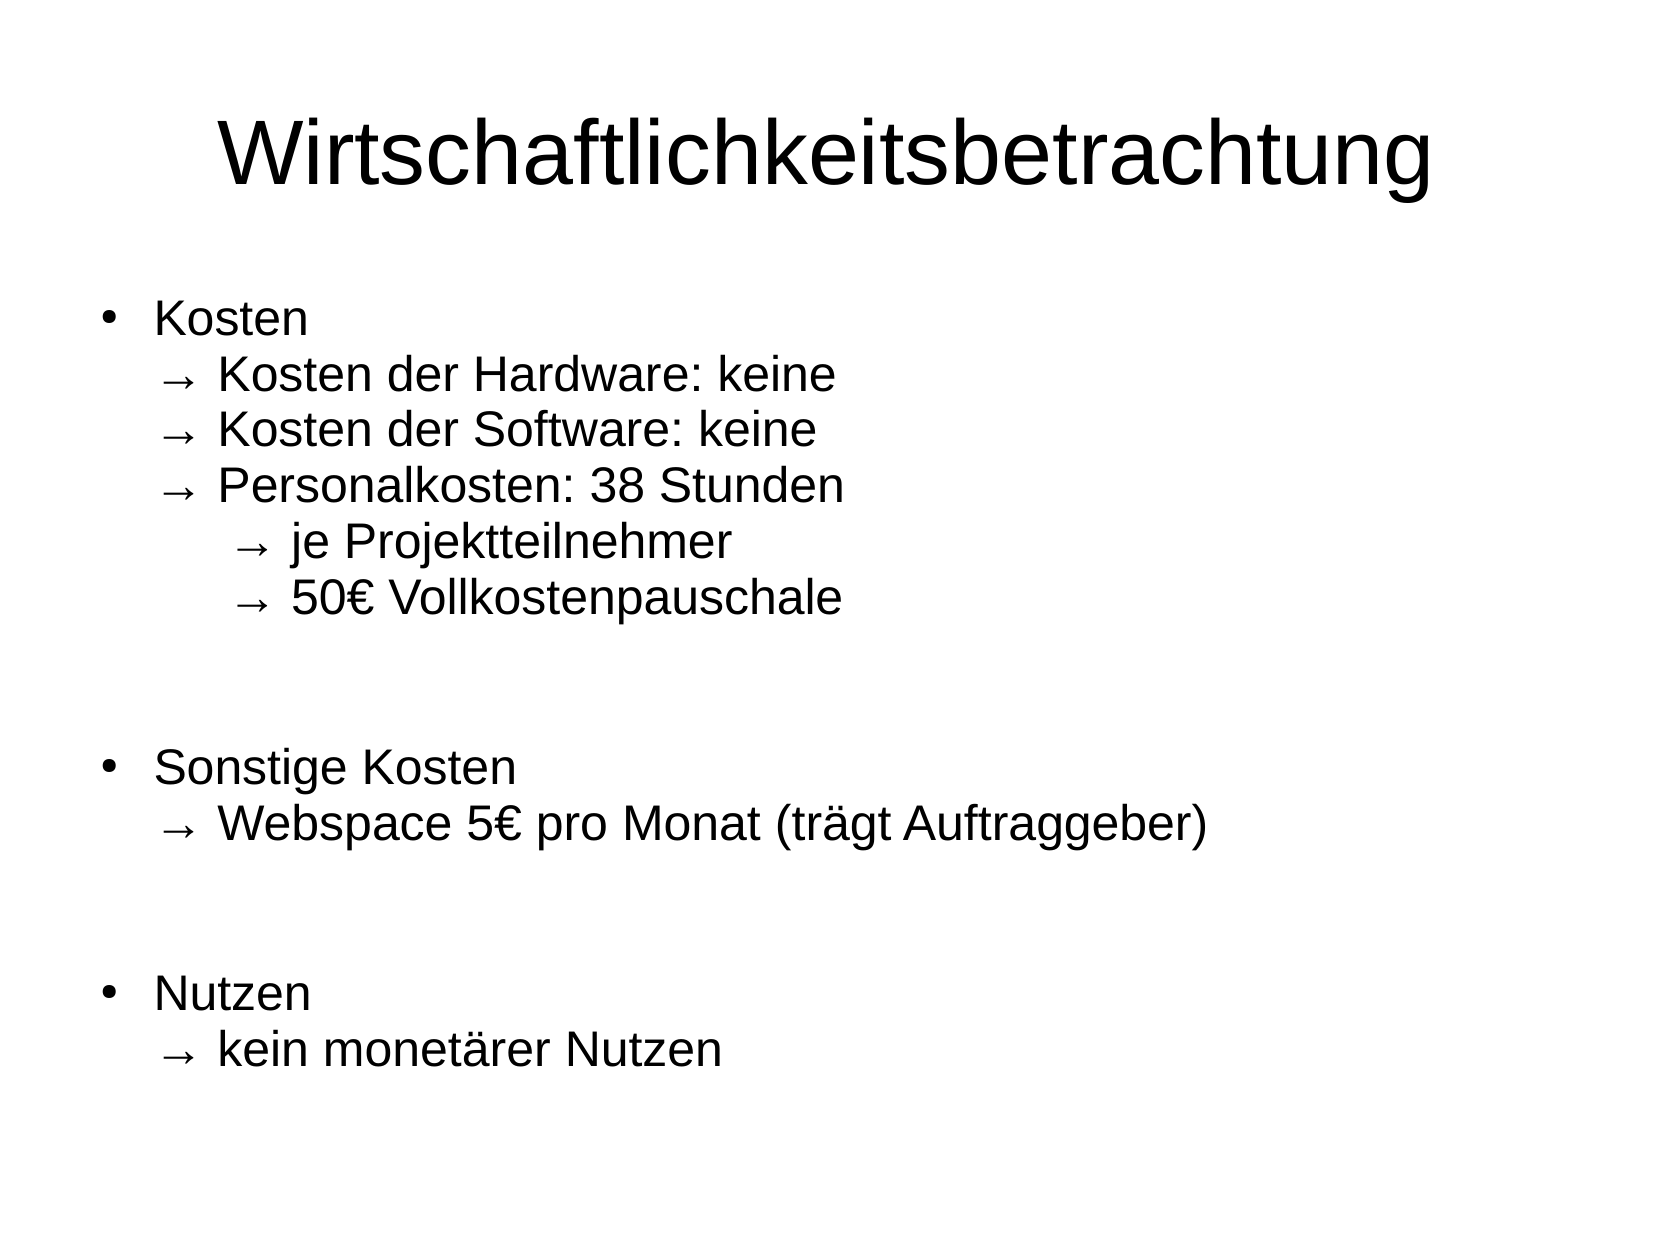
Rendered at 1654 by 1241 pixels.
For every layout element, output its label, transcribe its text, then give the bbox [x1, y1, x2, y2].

title Wirtschaftlichkeitsbetrachtung [82, 49, 1571, 257]
list Kosten → Kosten der Hardware: keine → Kosten der Software: keine → Personalkosten: 38 Stunden → je Projektteilnehmer → 50€ Vollkostenpauschale Sonstige Kosten → Webspace 5€ pro Monat (trägt Auftraggeber) Nutzen → kein monetärer Nutzen [82, 290, 1571, 1109]
